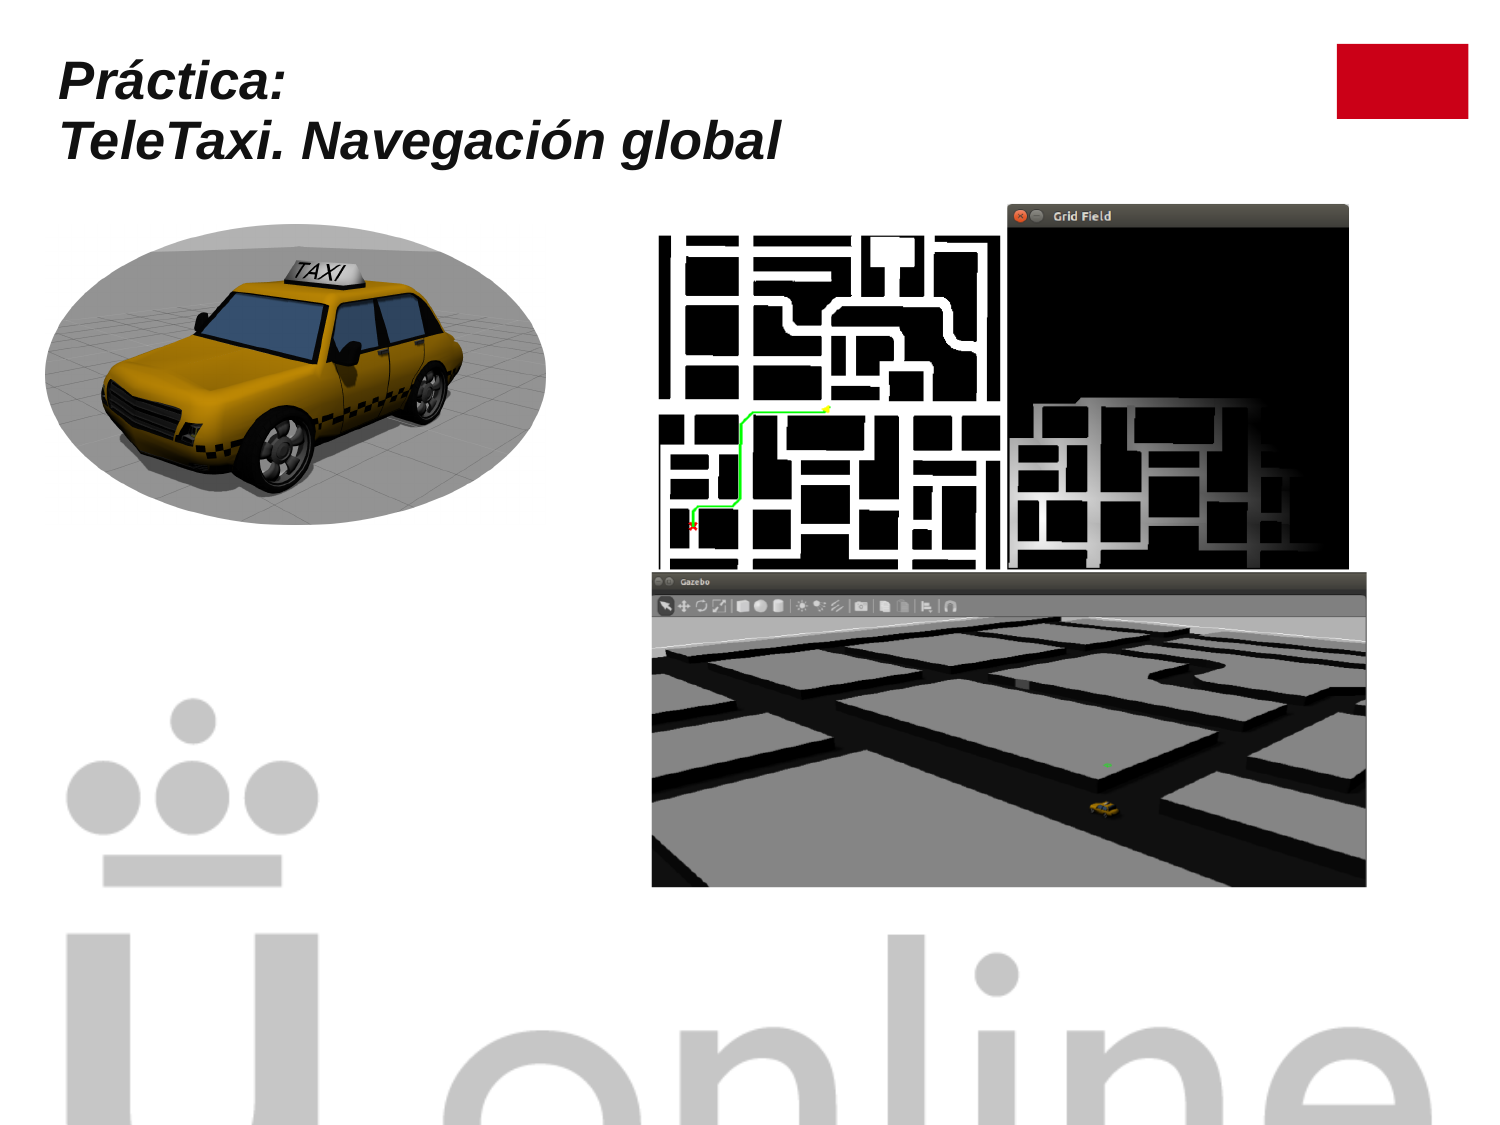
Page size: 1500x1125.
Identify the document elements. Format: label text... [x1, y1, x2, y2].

text_box Práctica: TeleTaxi. Navegación global [44, 42, 810, 196]
picture [54, 179, 1446, 1125]
picture [45, 224, 546, 526]
